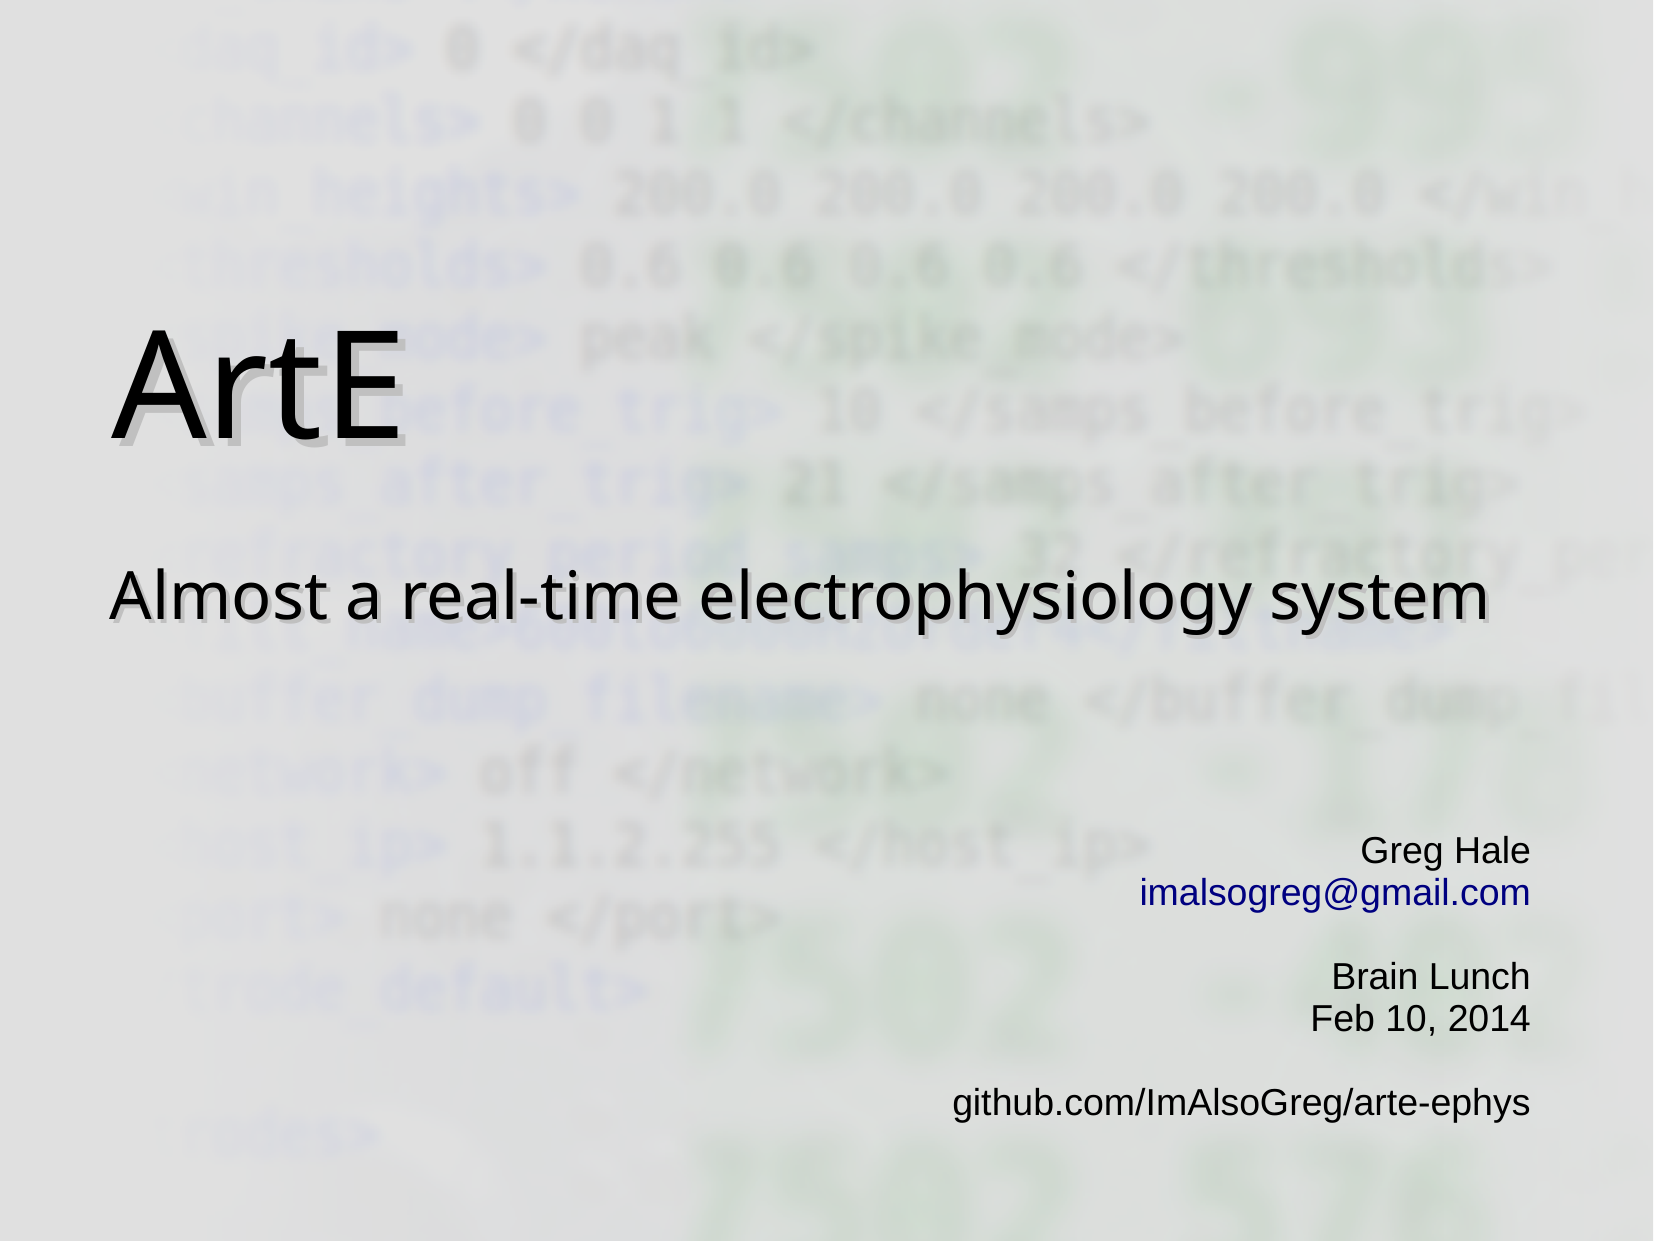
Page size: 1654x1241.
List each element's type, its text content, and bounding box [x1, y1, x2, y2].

picture [0, 0, 1654, 1241]
text_box Greg Hale imalsogreg@gmail.com Brain Lunch Feb 10, 2014 github.com/ImAlsoGreg/arte-ephys [937, 822, 1546, 1163]
text_box ArtE [96, 270, 413, 488]
text_box Almost a real-time electrophysiology system [94, 540, 1538, 638]
